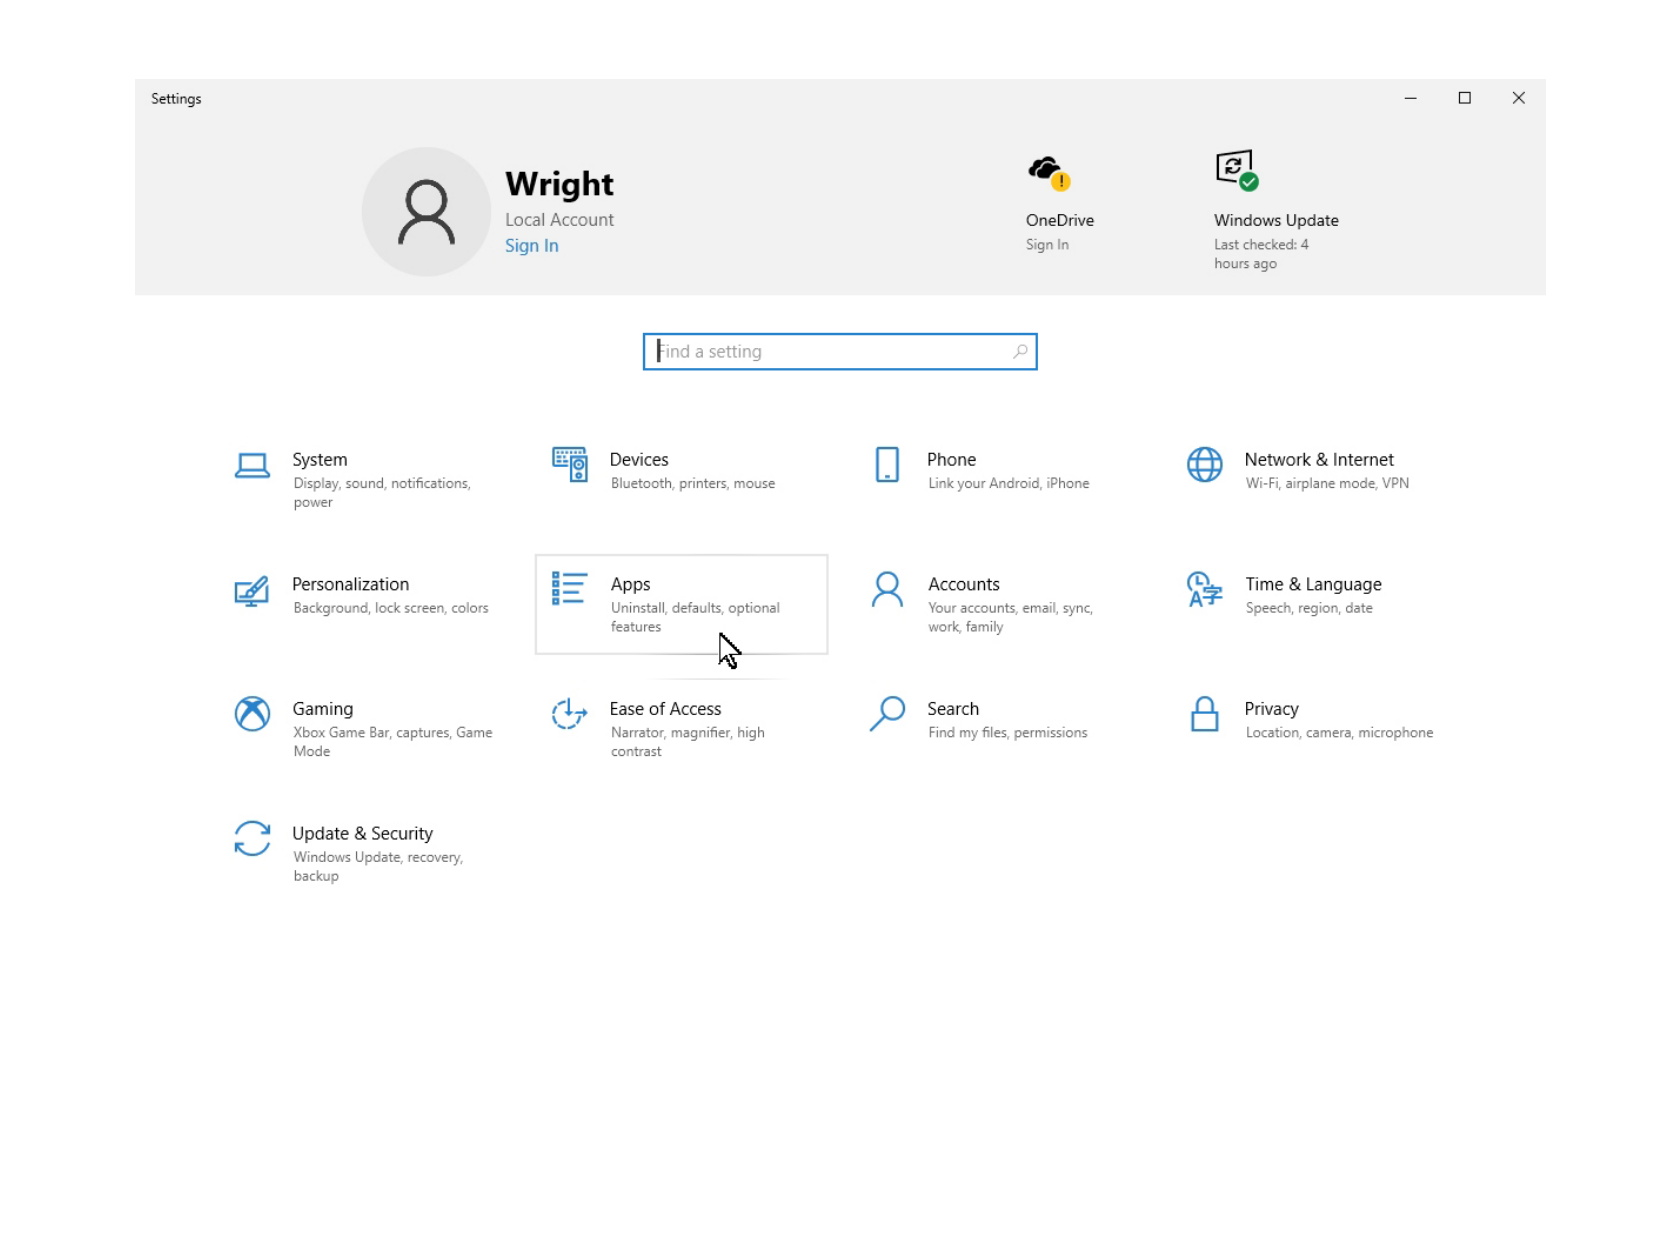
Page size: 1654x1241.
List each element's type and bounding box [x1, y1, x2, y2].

picture [135, 79, 1546, 1171]
